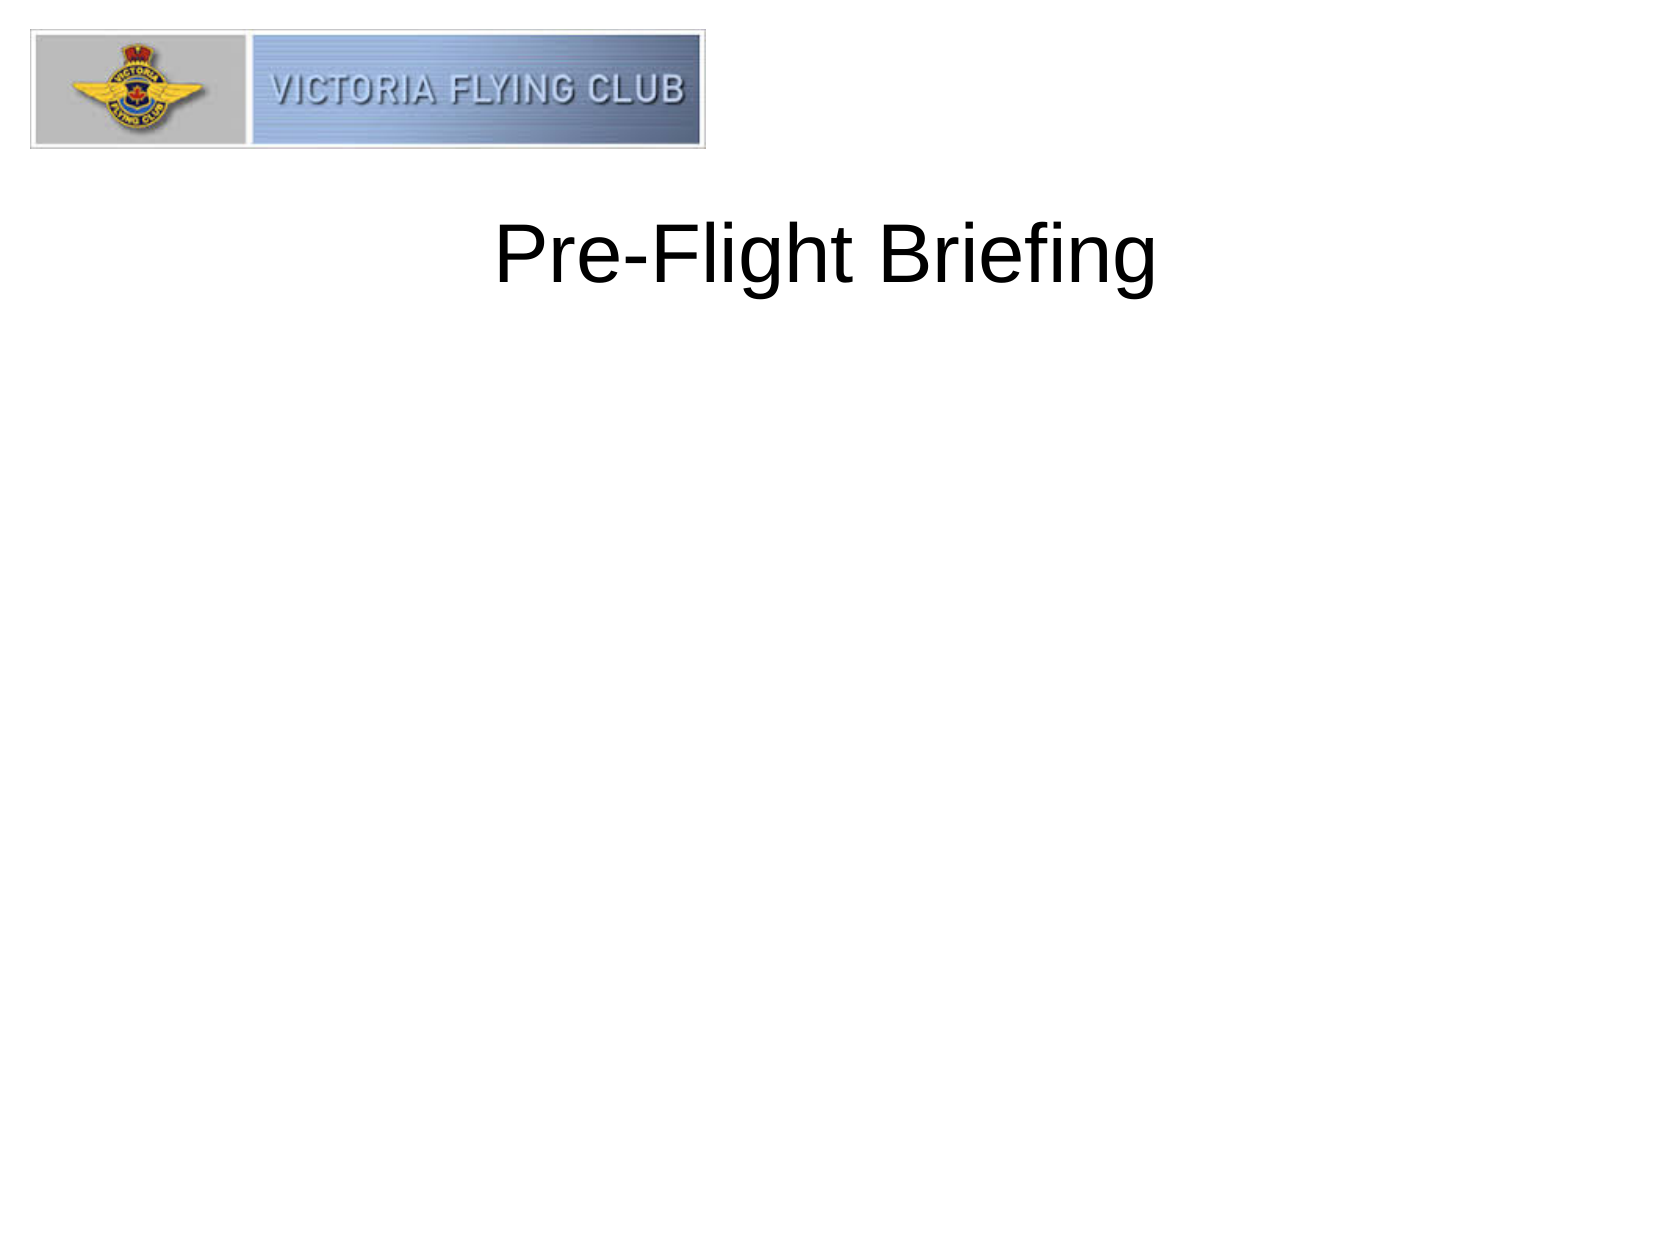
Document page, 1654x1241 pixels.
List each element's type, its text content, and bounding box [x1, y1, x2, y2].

picture [30, 29, 706, 149]
title Pre-Flight Briefing [82, 150, 1571, 358]
